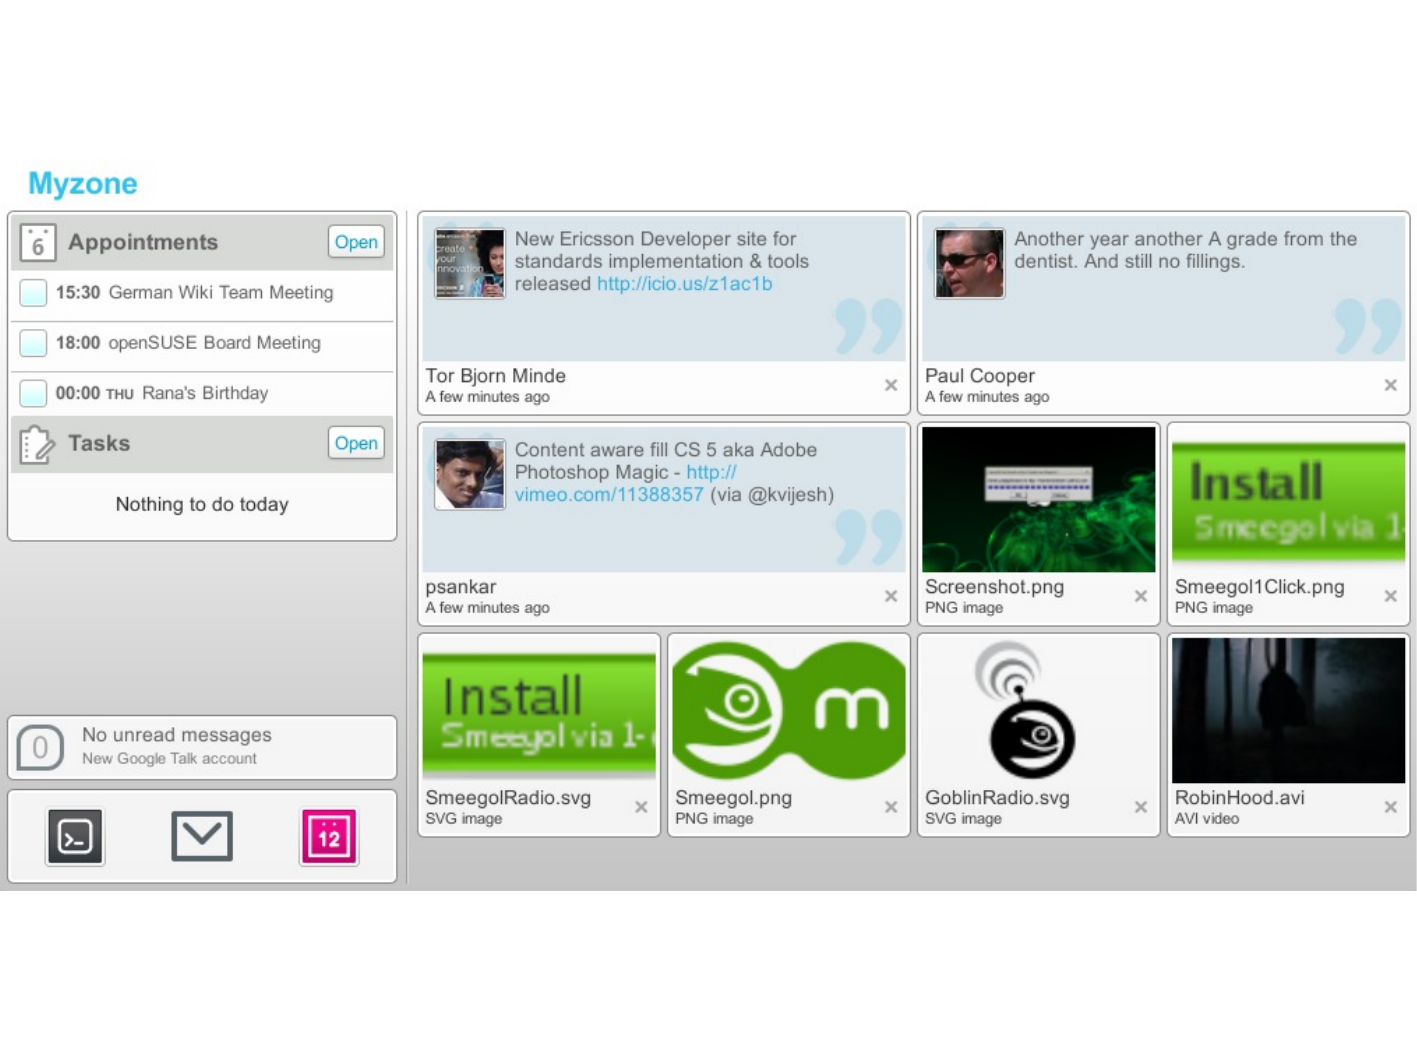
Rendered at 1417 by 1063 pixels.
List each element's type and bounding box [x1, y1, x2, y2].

picture [0, 159, 1417, 891]
